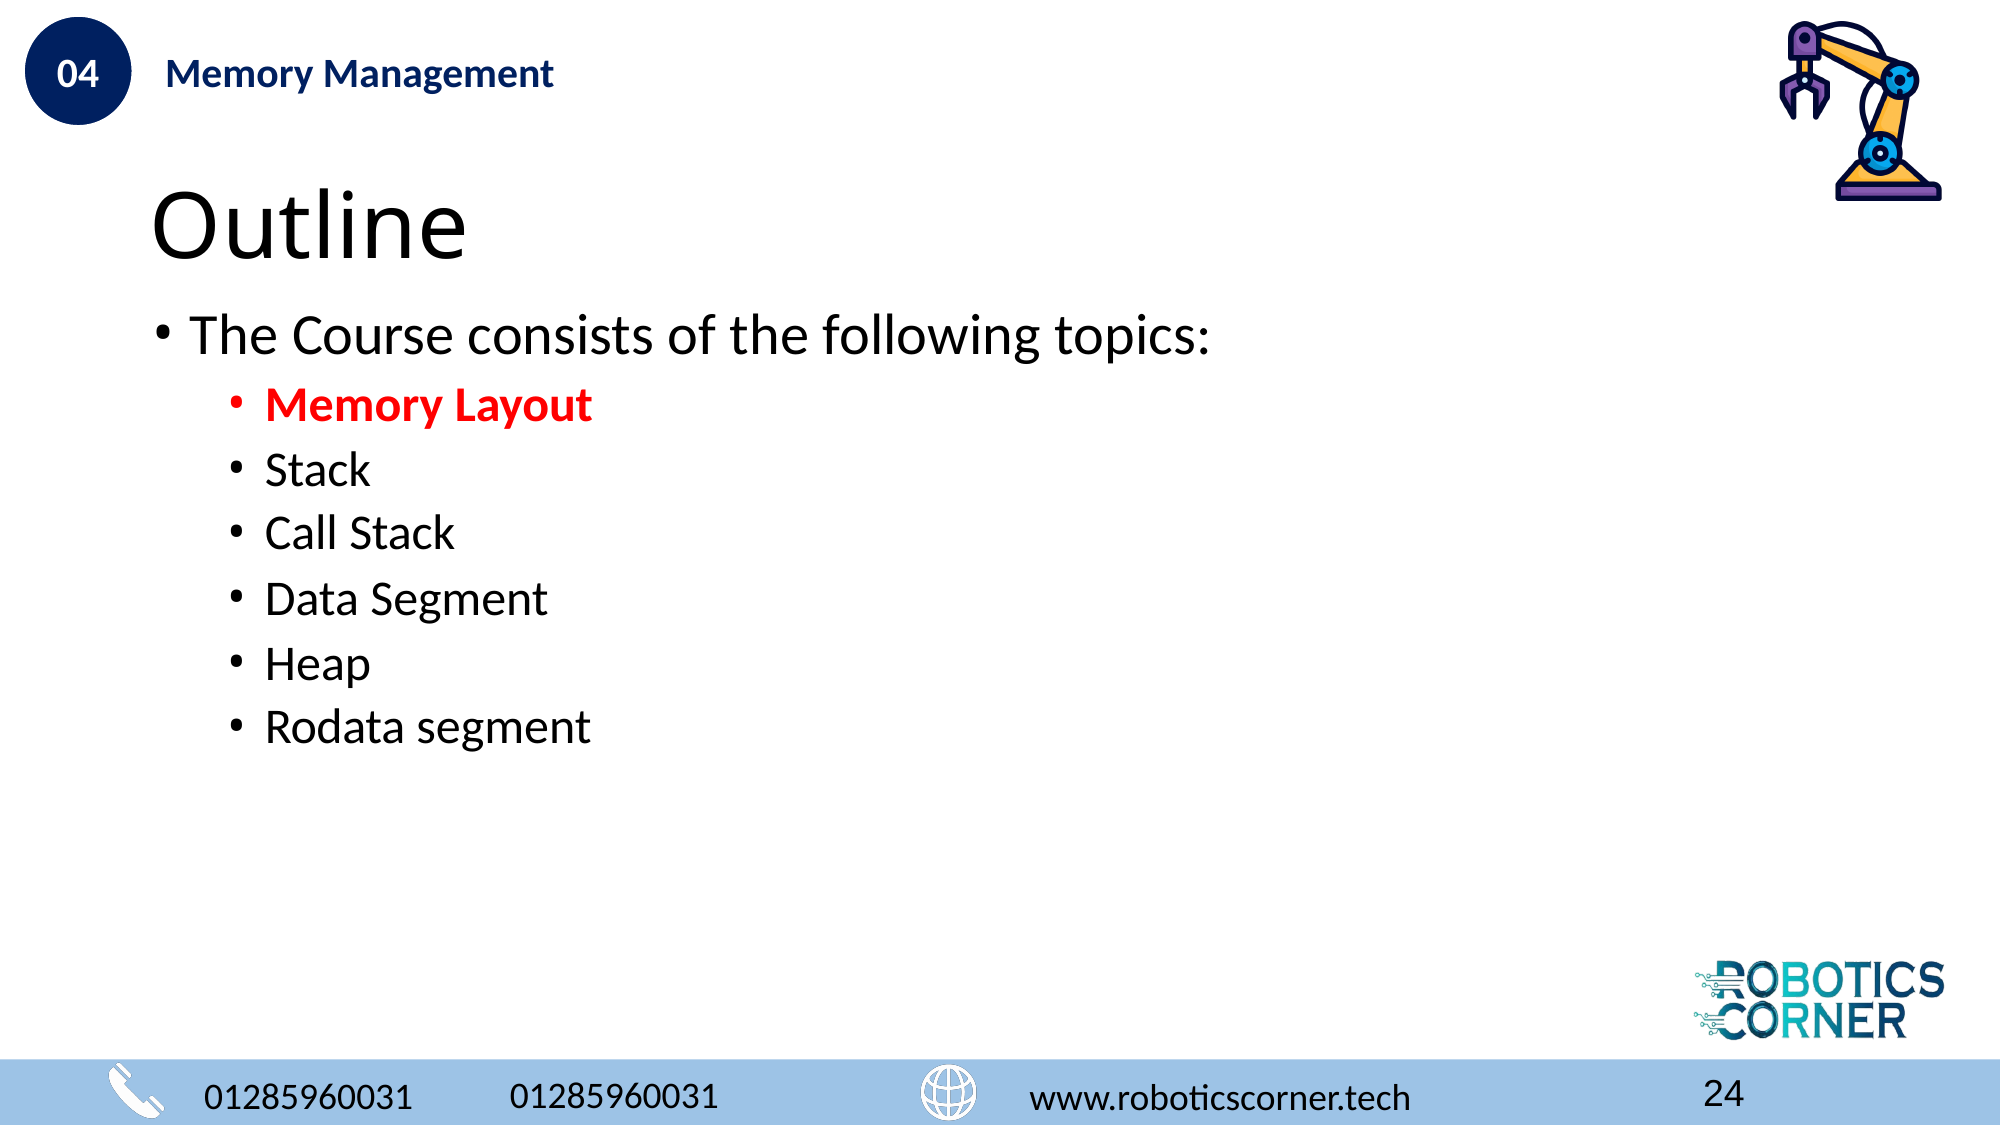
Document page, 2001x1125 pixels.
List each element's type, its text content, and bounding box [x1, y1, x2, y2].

picture [1771, 21, 1950, 201]
picture [1680, 859, 1953, 1125]
text_box Outline [135, 152, 499, 275]
text_box The Course consists of the following topics: Memory Layout Stack Call Stack Data Segment Heap Rodata segment [150, 288, 1215, 754]
picture [915, 1059, 981, 1125]
text_box <number> [1688, 1065, 1889, 1125]
text_box 04 [22, 14, 134, 128]
picture [103, 1057, 170, 1124]
text_box Memory Management [150, 38, 622, 103]
